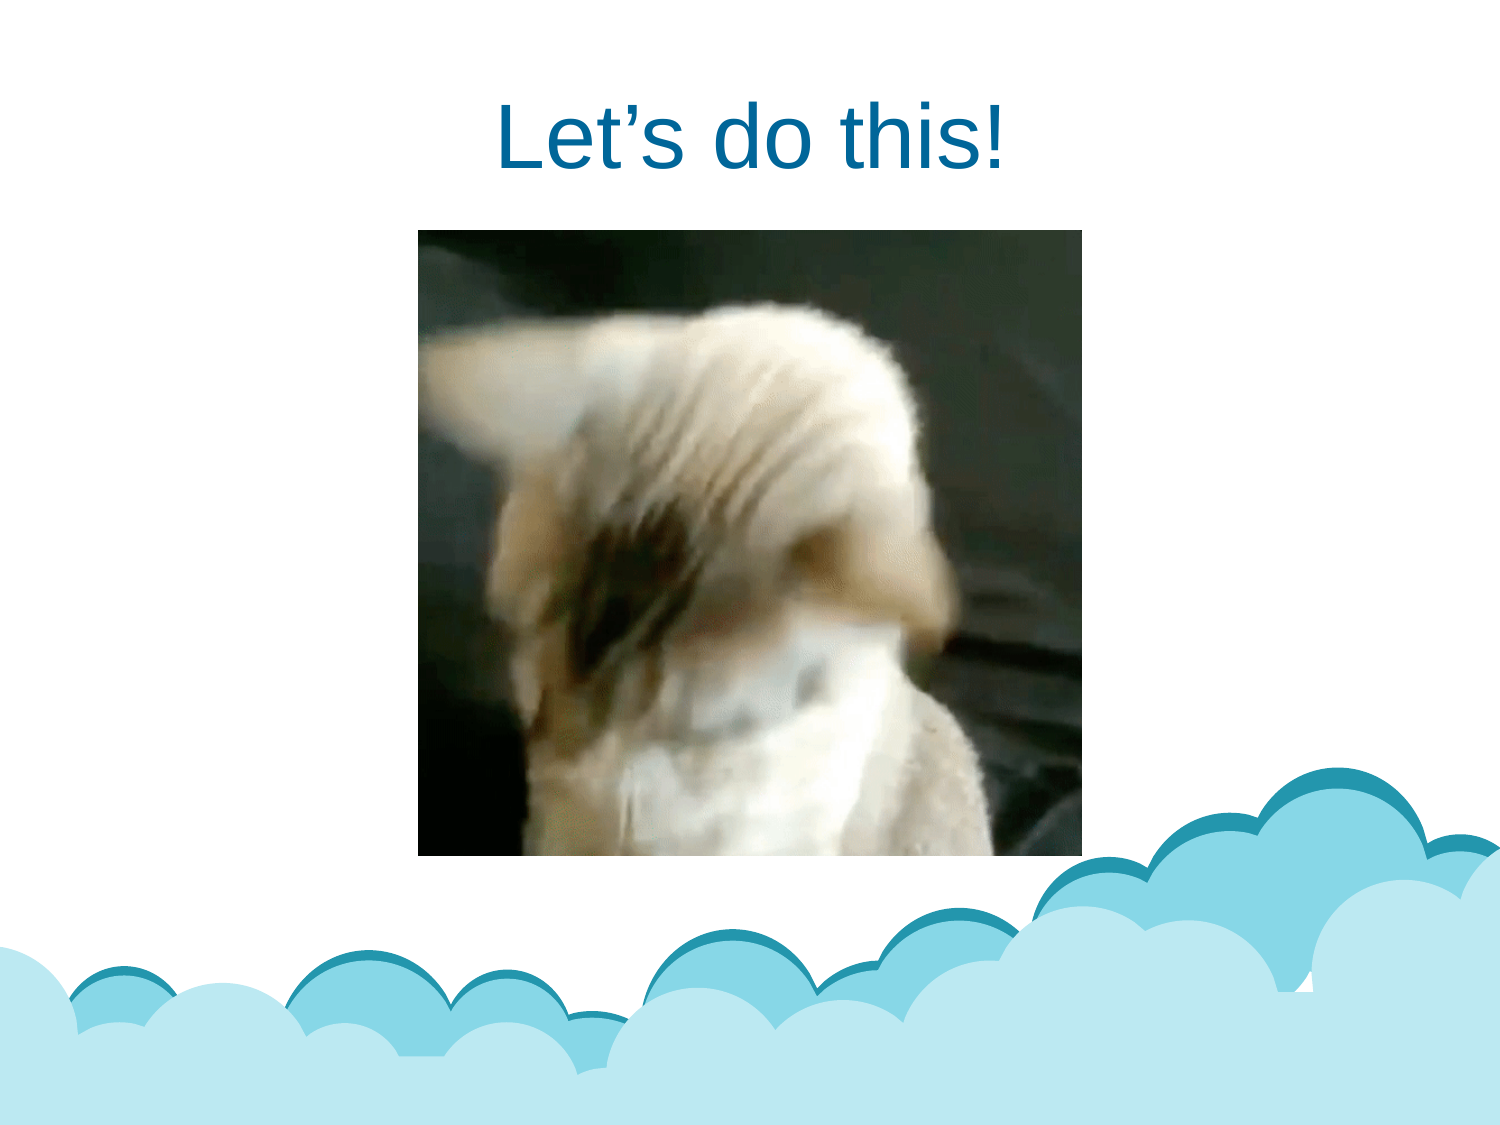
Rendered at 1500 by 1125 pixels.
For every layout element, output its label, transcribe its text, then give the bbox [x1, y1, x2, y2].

picture [418, 230, 1082, 856]
text_box Let’s do this! [480, 77, 1024, 196]
